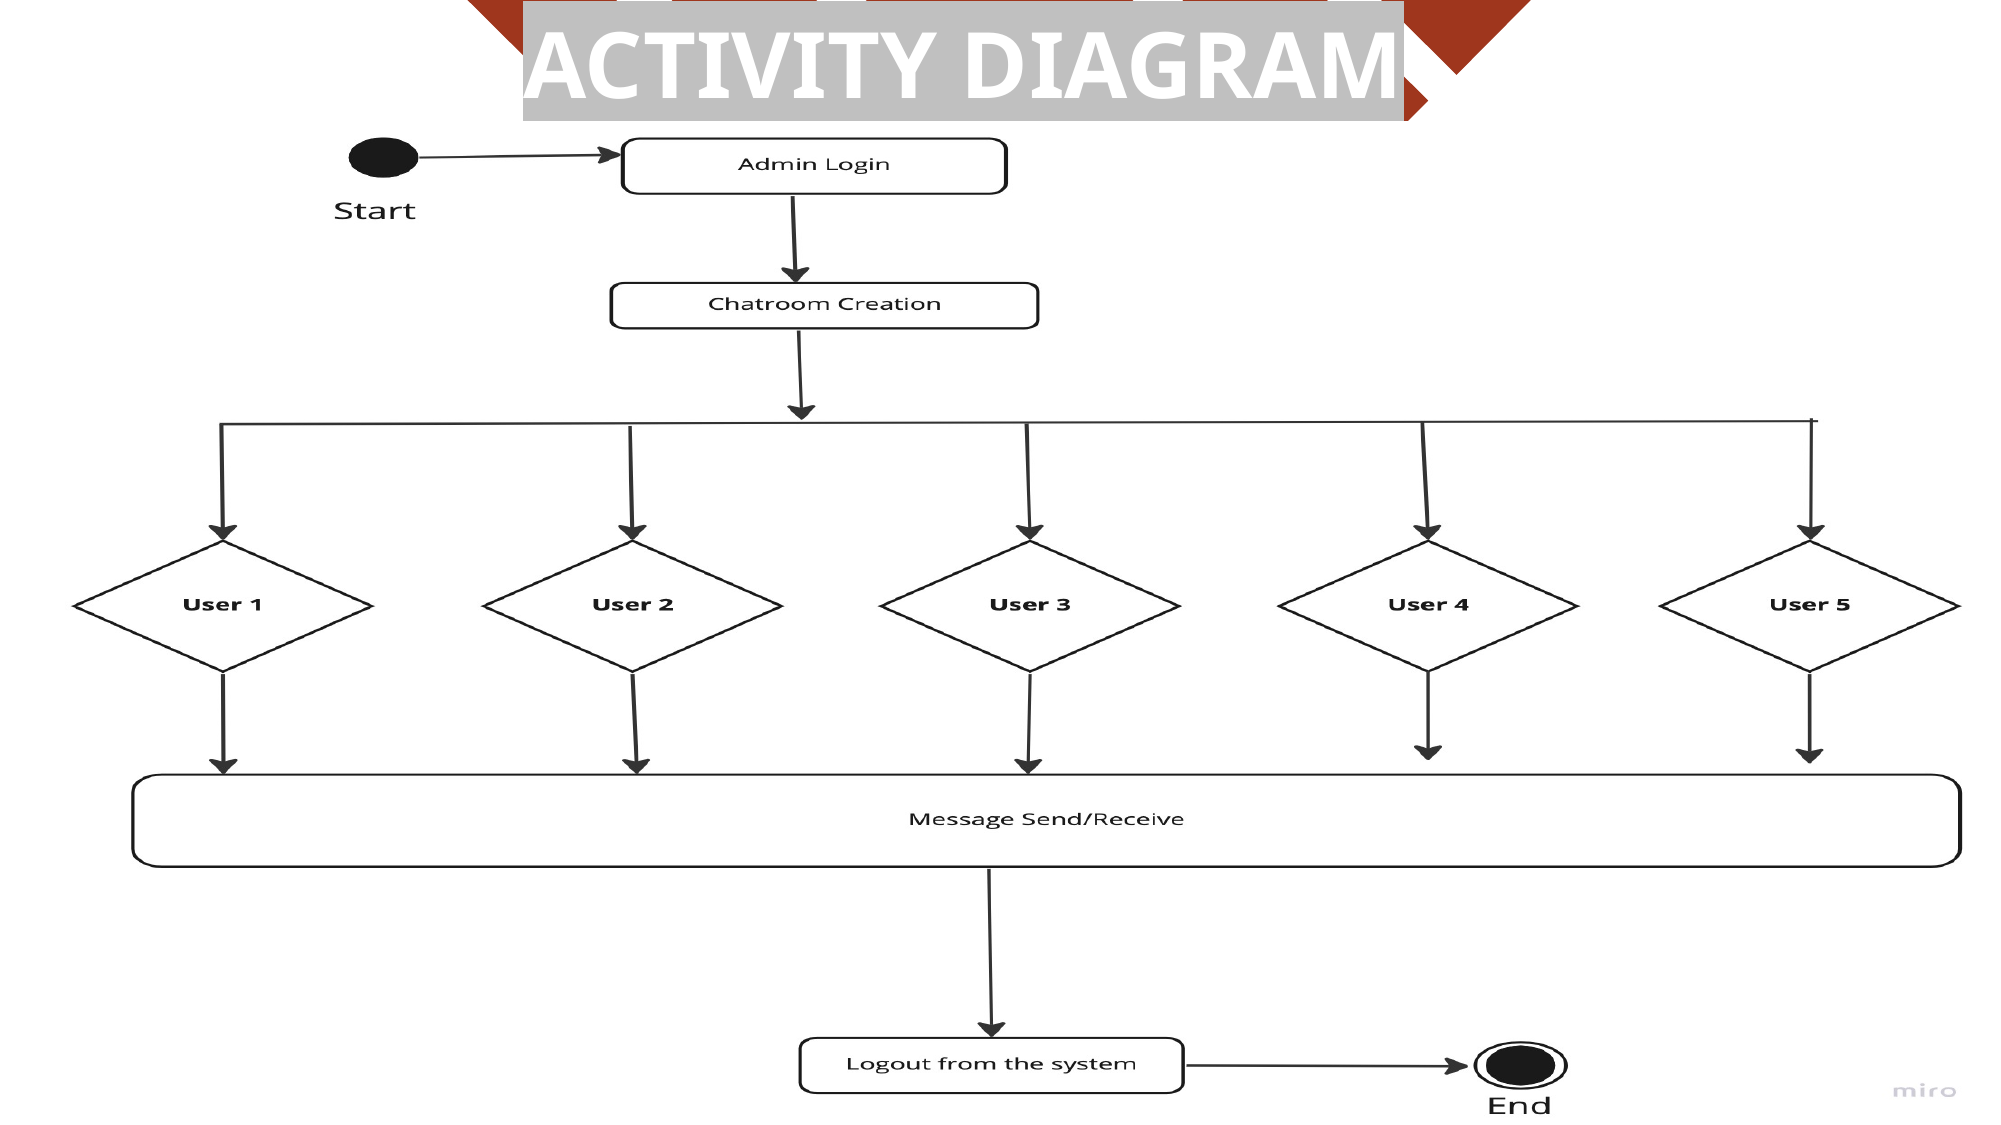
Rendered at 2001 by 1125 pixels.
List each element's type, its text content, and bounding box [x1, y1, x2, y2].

picture [0, 121, 2000, 1125]
title ACTIVITY DIAGRAM [48, 6, 1879, 121]
